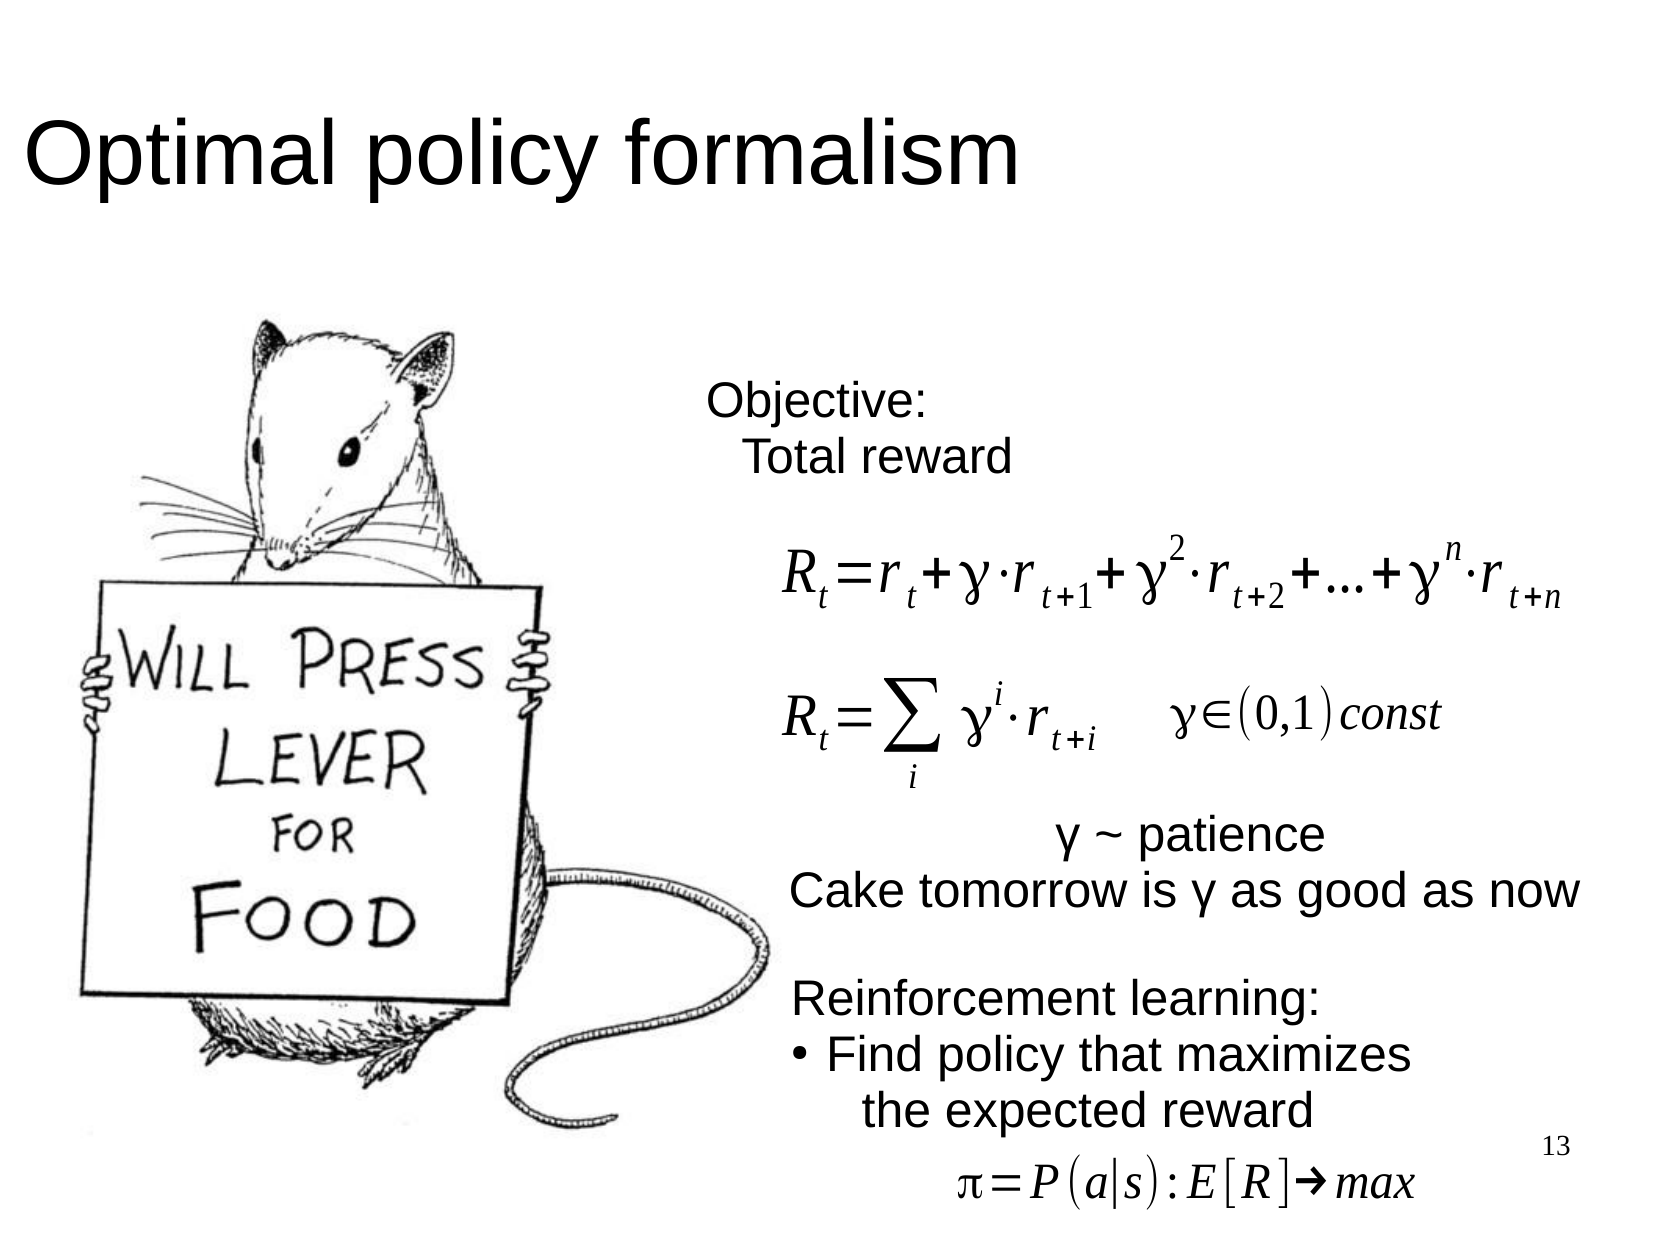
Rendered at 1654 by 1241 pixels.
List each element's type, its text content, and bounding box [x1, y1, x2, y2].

text_box Reinforcement learning: Find policy that maximizes the expected reward [755, 969, 1654, 1139]
chart [765, 671, 1111, 796]
text_box Objective: Total reward [670, 371, 1654, 541]
chart [1155, 681, 1456, 743]
title Optimal policy formalism [23, 49, 1512, 257]
picture [0, 250, 791, 1241]
text_box γ ~ patience Cake tomorrow is γ as good as now [753, 805, 1594, 919]
chart [945, 1151, 1430, 1213]
chart [765, 523, 1576, 616]
